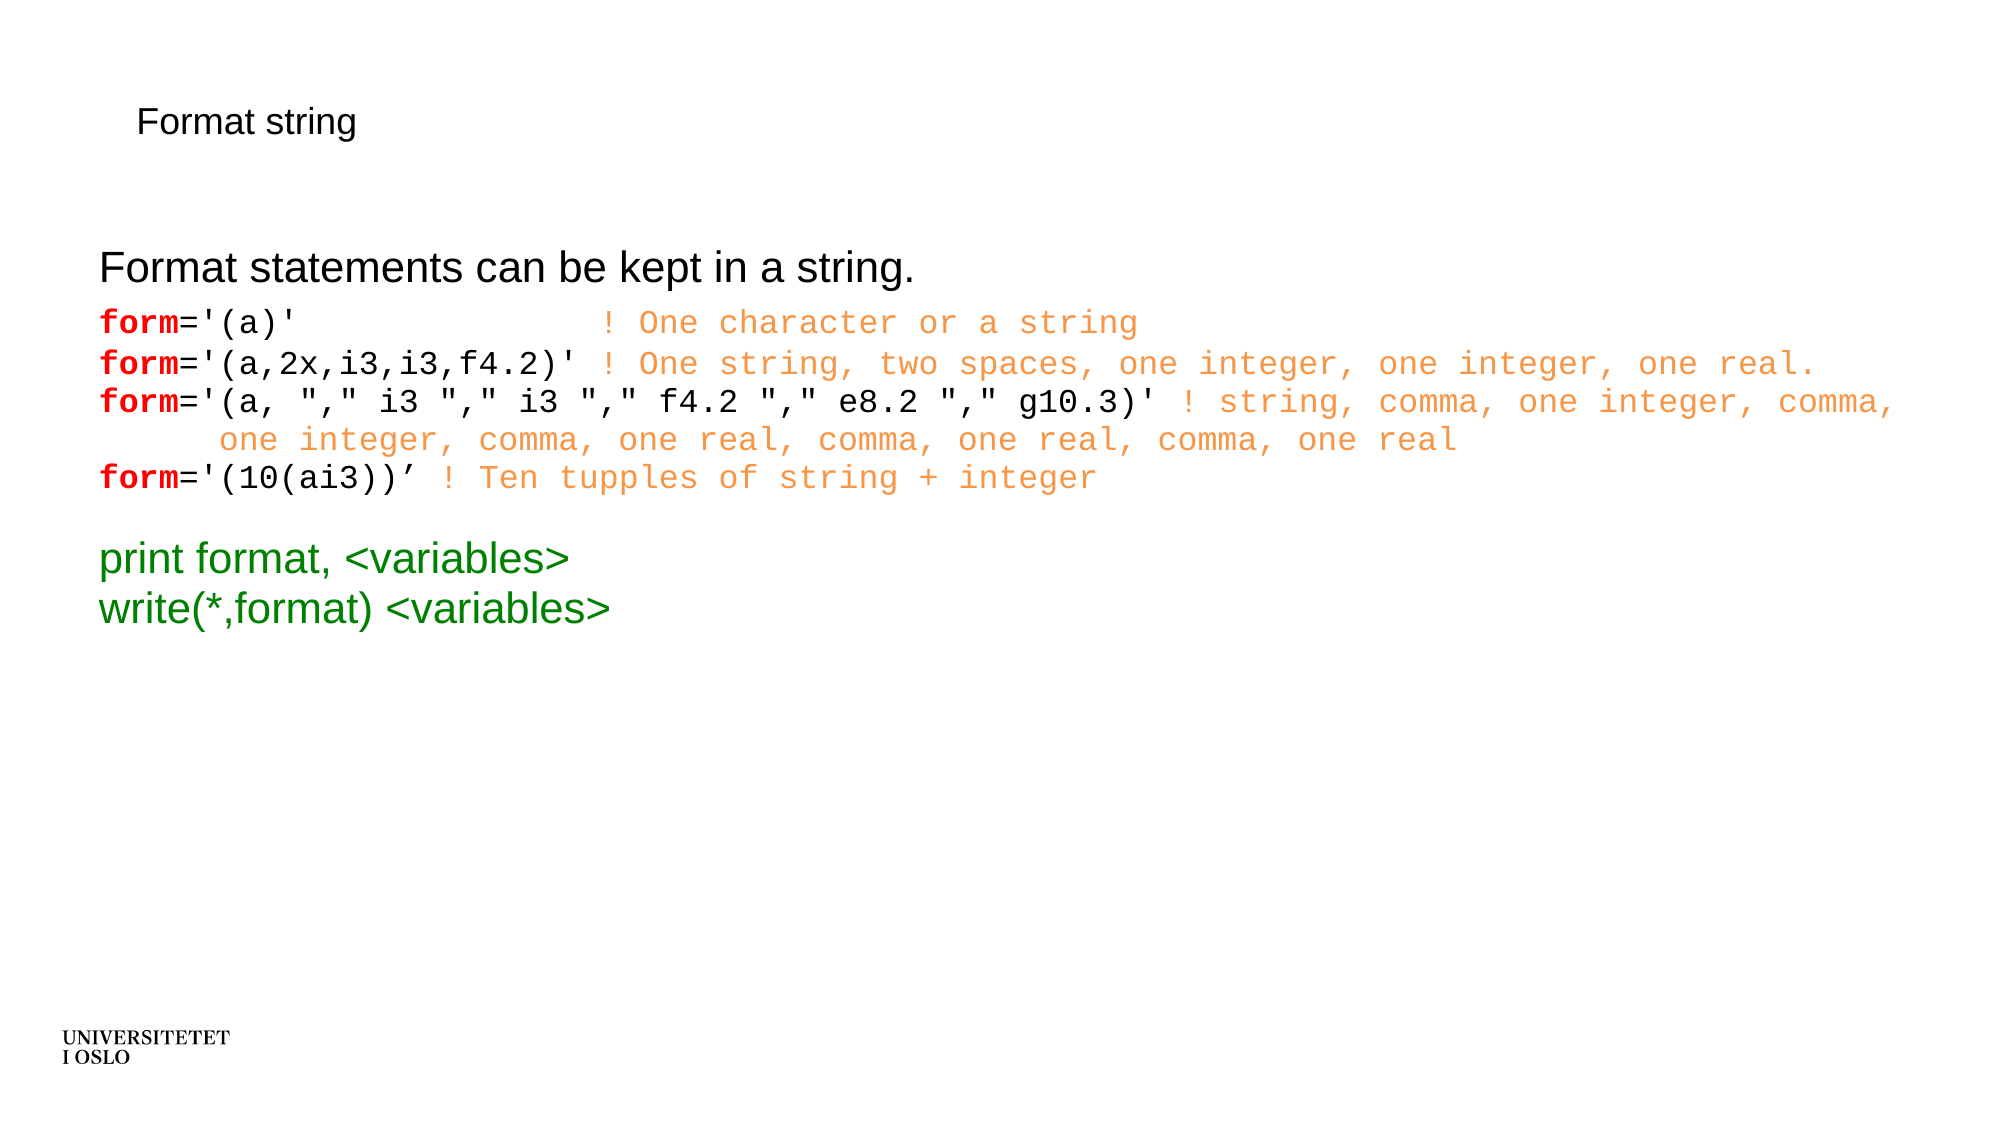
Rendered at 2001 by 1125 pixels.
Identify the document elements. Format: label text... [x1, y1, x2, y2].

title Format string [136, 97, 1862, 243]
list Format statements can be kept in a string. form='(a)' ! One character or a string form='(a,2x,i3,i3,f4.2)' ! One string, two spaces, one integer, one integer, one real. form='(a, "," i3 "," i3 "," f4.2 "," e8.2 "," g10.3)' ! string, comma, one integer, comma, one integer, comma, one real, comma, one real, comma, one real form='(10(ai3))’ ! Ten tupples of string + integer print format, <variables> write(*,format) <variables> [98, 243, 1977, 1030]
picture [62, 1030, 230, 1064]
